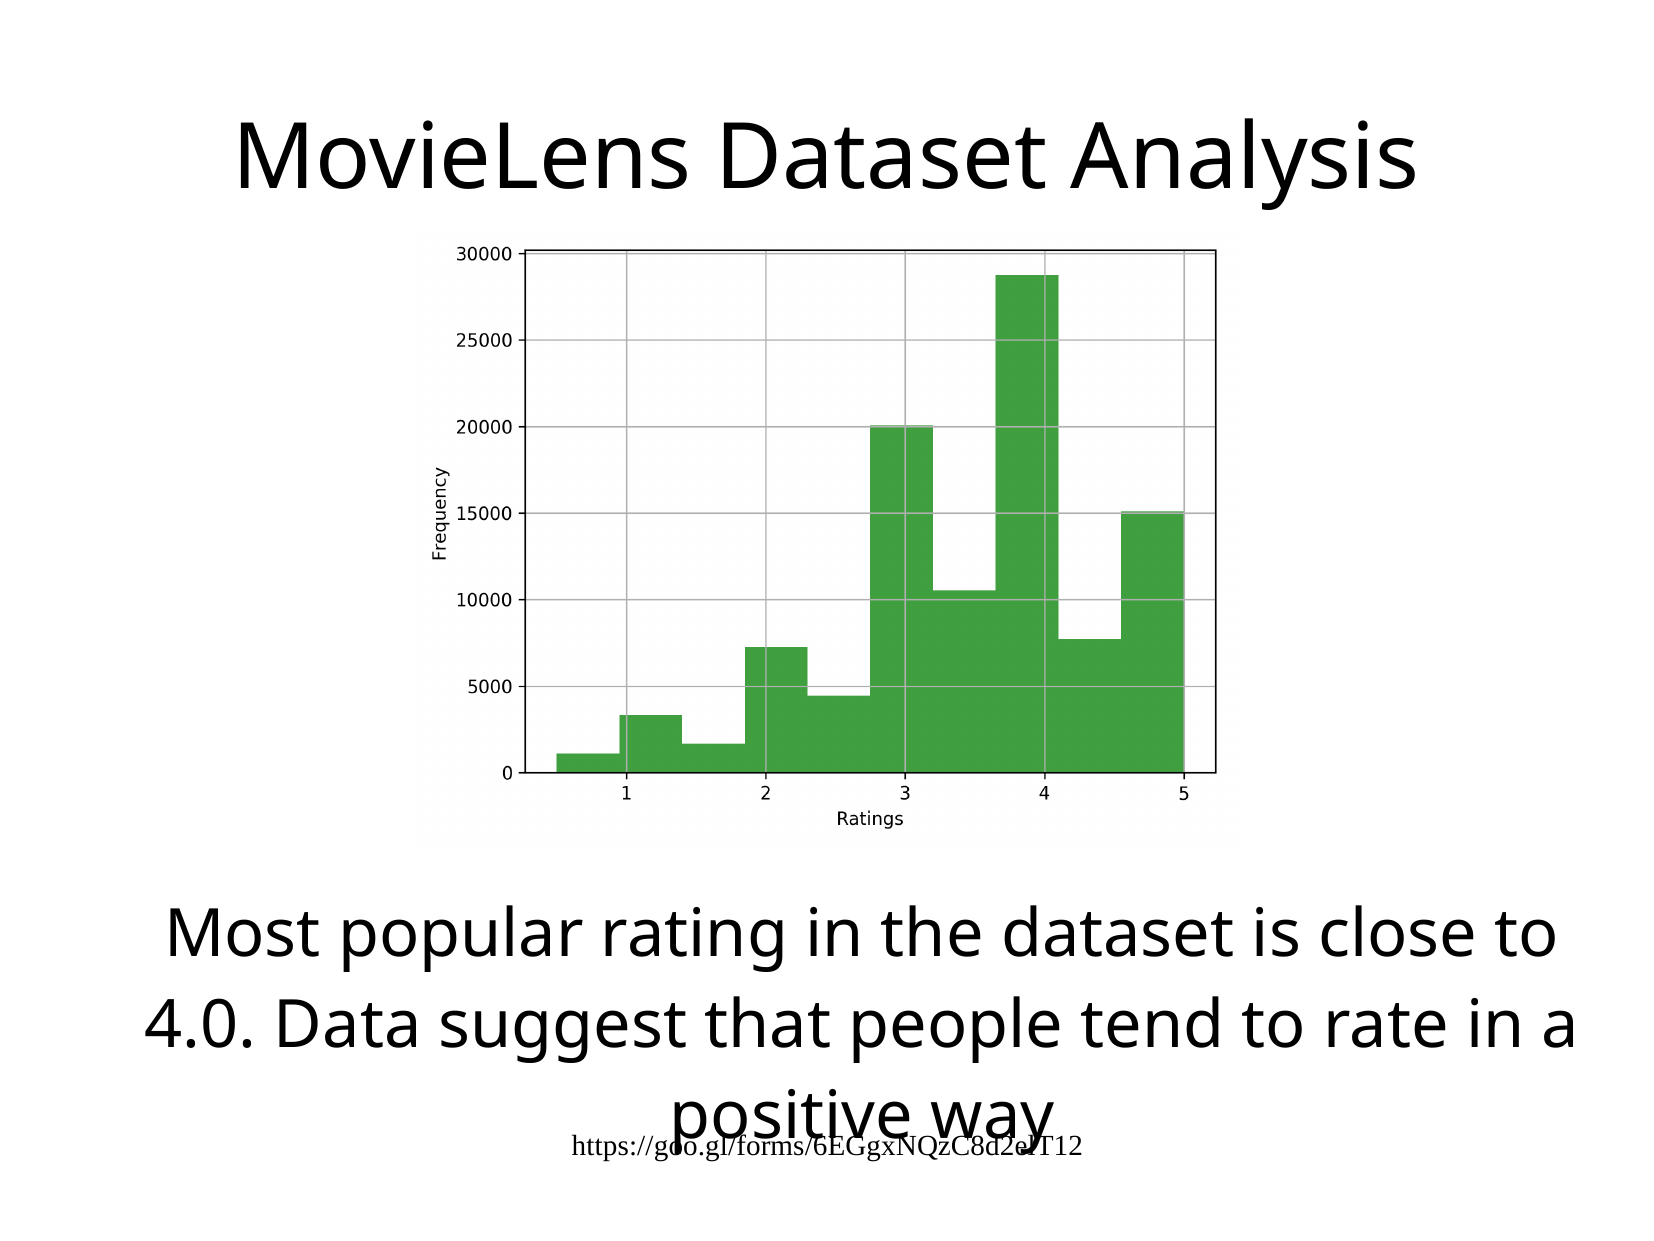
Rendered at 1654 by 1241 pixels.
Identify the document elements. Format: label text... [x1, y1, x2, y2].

title MovieLens Dataset Analysis [82, 49, 1571, 257]
text_box Most popular rating in the dataset is close to 4.0. Data suggest that people tend to rate in a positive way [116, 878, 1609, 1043]
picture [411, 226, 1239, 848]
